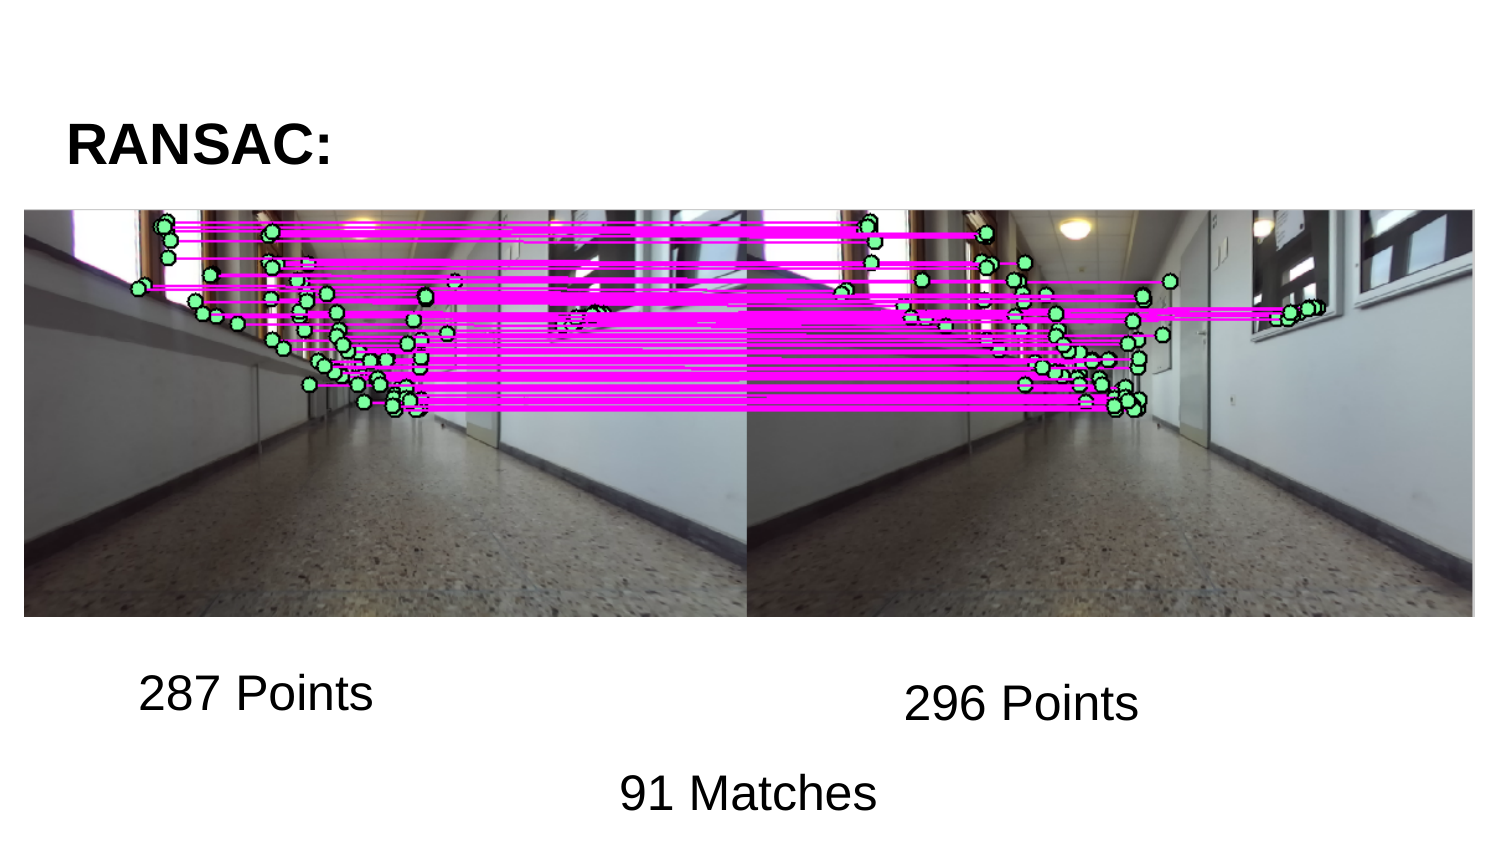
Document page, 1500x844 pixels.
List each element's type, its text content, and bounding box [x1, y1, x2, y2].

picture [24, 209, 1475, 617]
text_box 287 Points [123, 645, 584, 713]
text_box 296 Points [888, 655, 1350, 723]
title RANSAC: [51, 90, 1449, 185]
text_box 91 Matches [604, 745, 896, 813]
